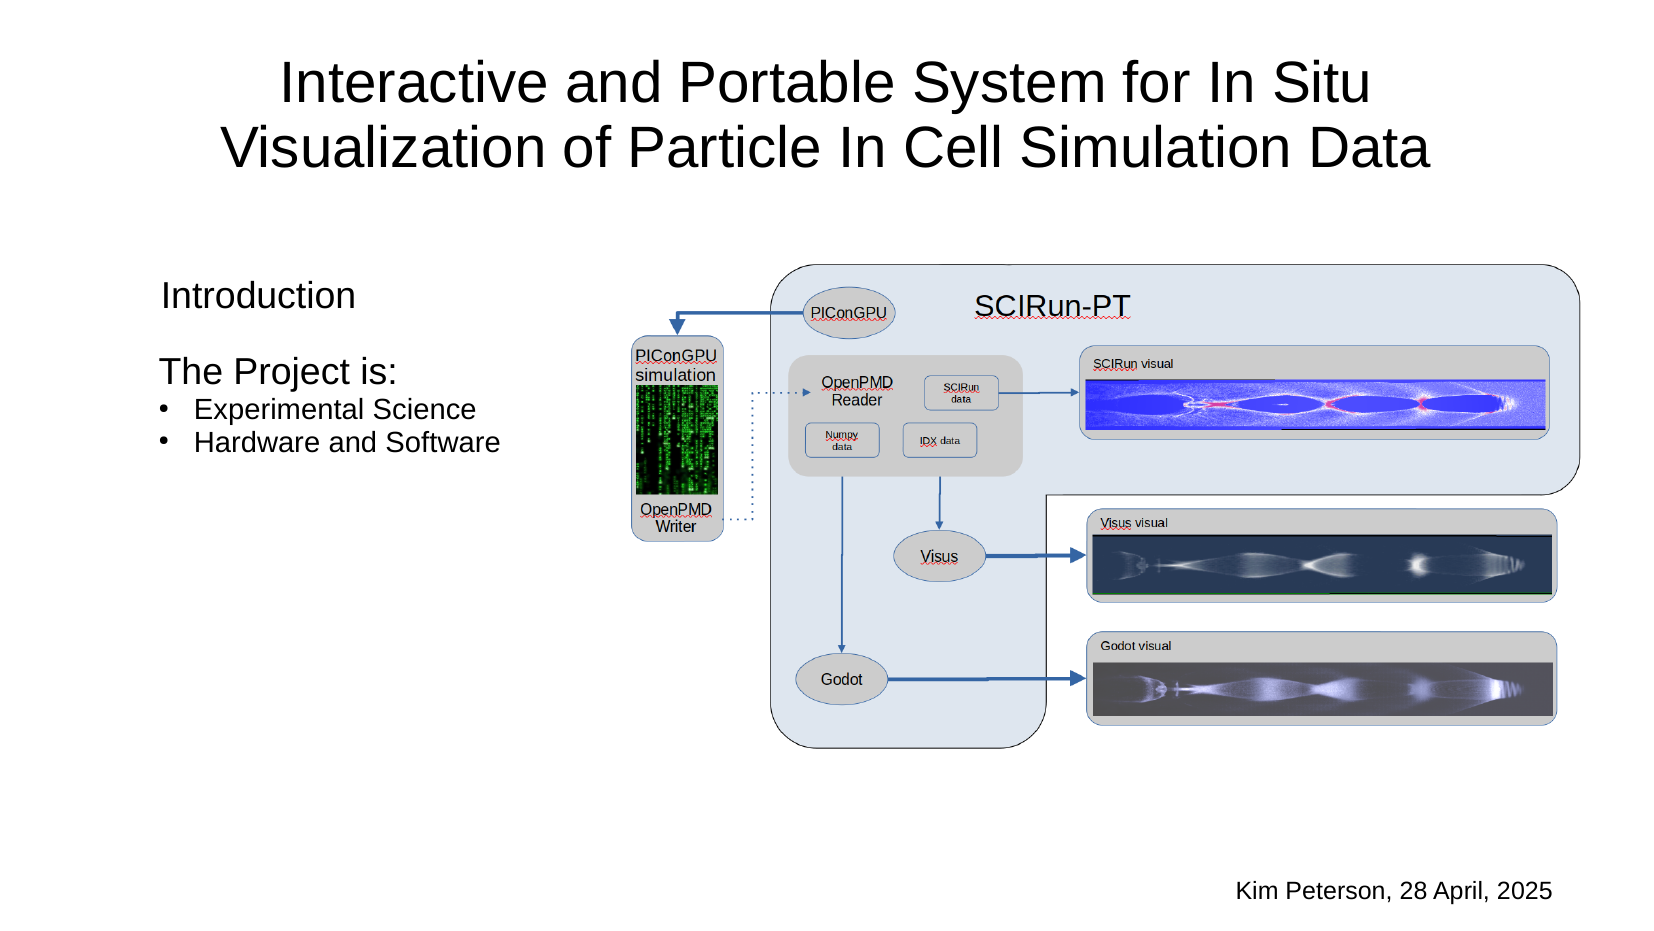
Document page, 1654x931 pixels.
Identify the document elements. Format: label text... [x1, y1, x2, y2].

text_box The Project is: Experimental Science Hardware and Software [143, 343, 594, 466]
text_box Introduction [146, 266, 447, 324]
text_box Kim Peterson, 28 April, 2025 [1220, 868, 1598, 918]
title Interactive and Portable System for In Situ Visualization of Particle In Cell Simulation Data [82, 37, 1571, 193]
picture [620, 252, 1596, 760]
